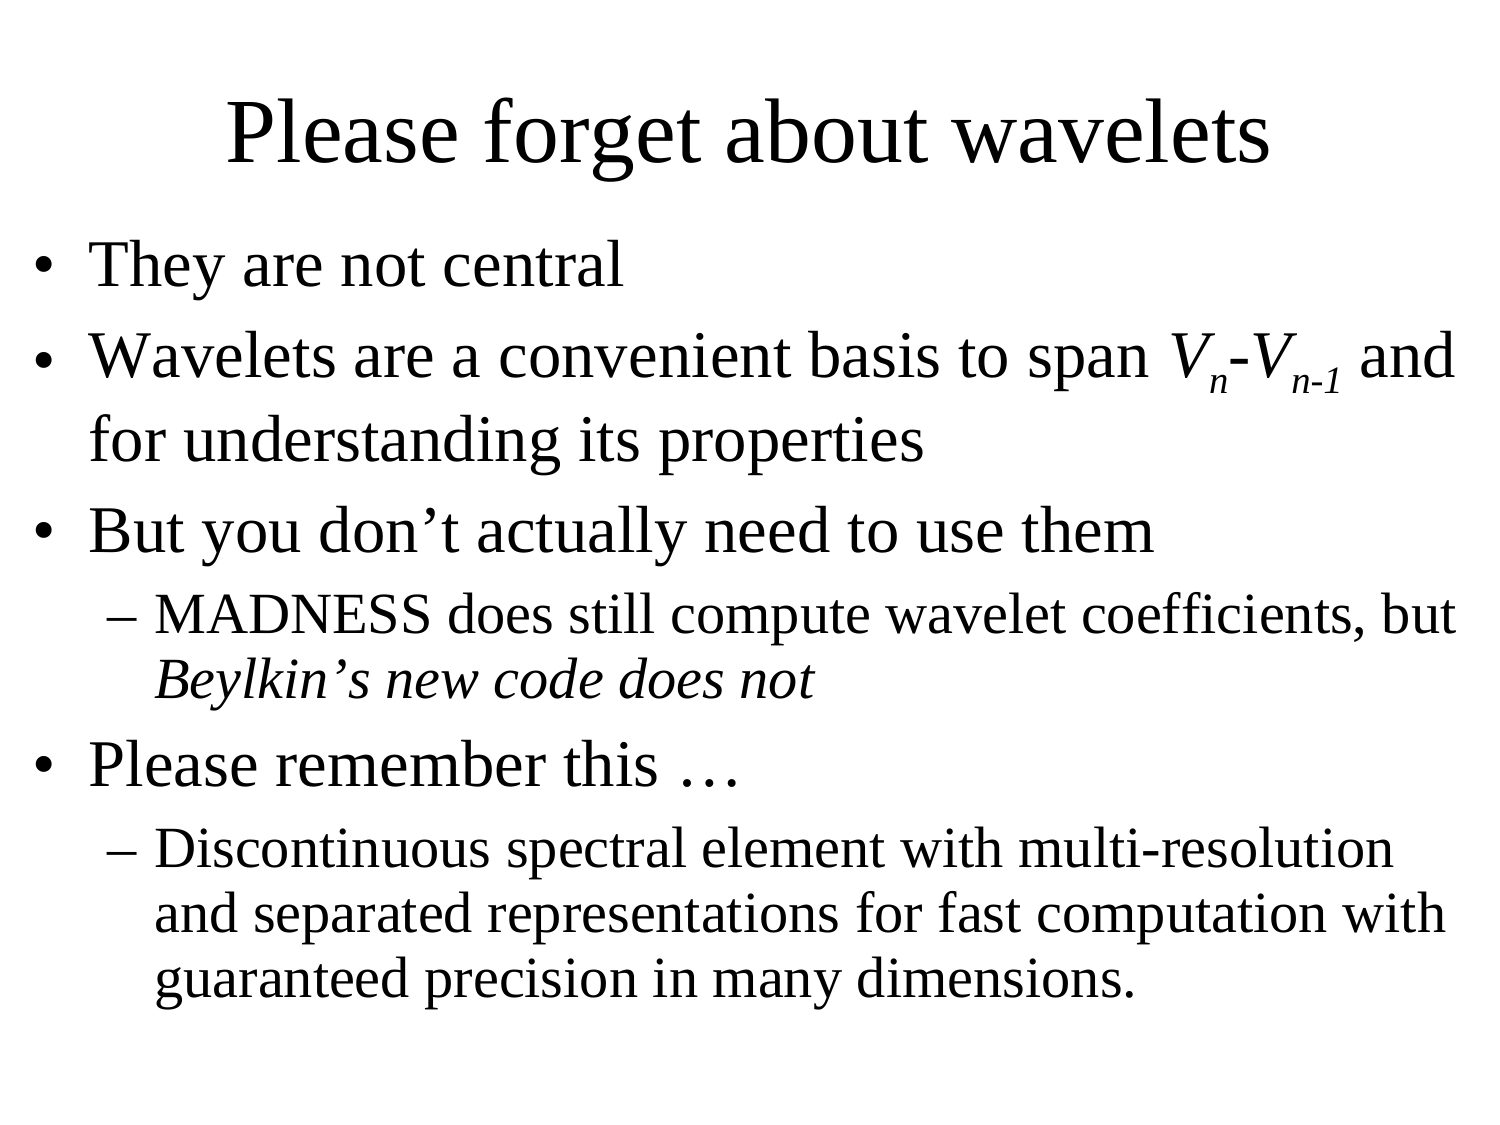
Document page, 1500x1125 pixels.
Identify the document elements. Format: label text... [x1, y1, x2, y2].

list They are not central Wavelets are a convenient basis to span Vn-Vn-1 and for understanding its properties But you don’t actually need to use them MADNESS does still compute wavelet coefficients, but Beylkin’s new code does not Please remember this … Discontinuous spectral element with multi-resolution and separated representations for fast computation with guaranteed precision in many dimensions. [17, 219, 1481, 1028]
title Please forget about wavelets [112, 37, 1388, 219]
